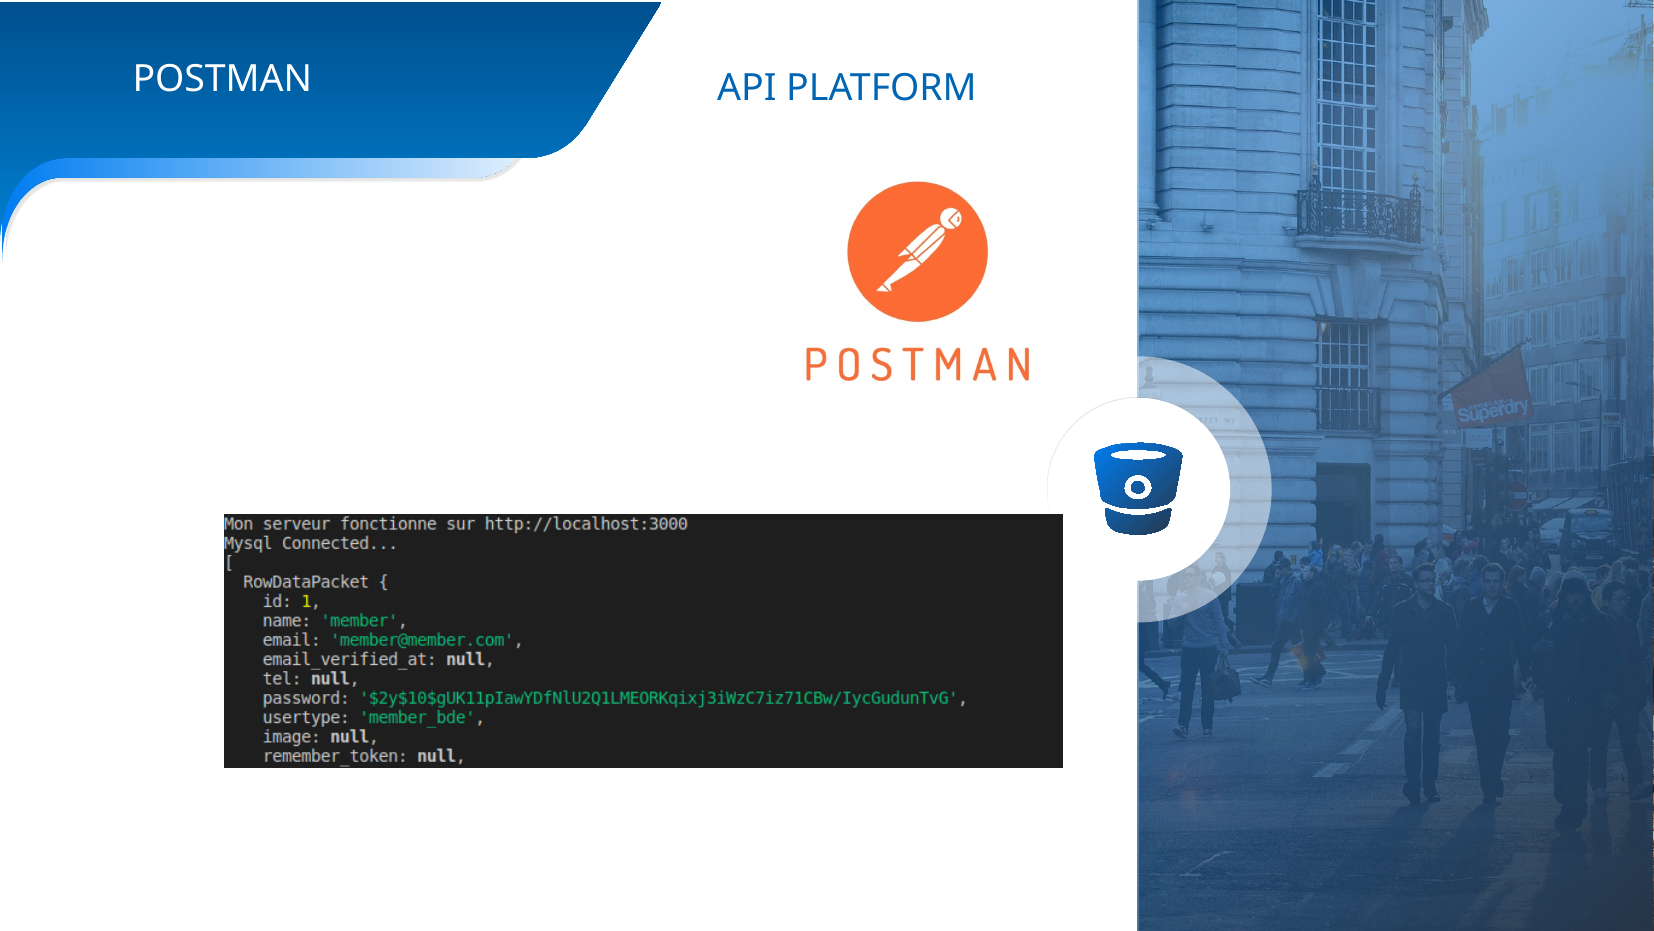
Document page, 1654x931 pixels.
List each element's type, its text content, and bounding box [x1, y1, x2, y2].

text_box [1005, 0, 1654, 931]
text_box [0, 2, 662, 263]
text_box POSTMAN [117, 46, 338, 107]
picture [803, 177, 1031, 385]
text_box API PLATFORM [702, 53, 1009, 177]
picture [224, 514, 1063, 768]
